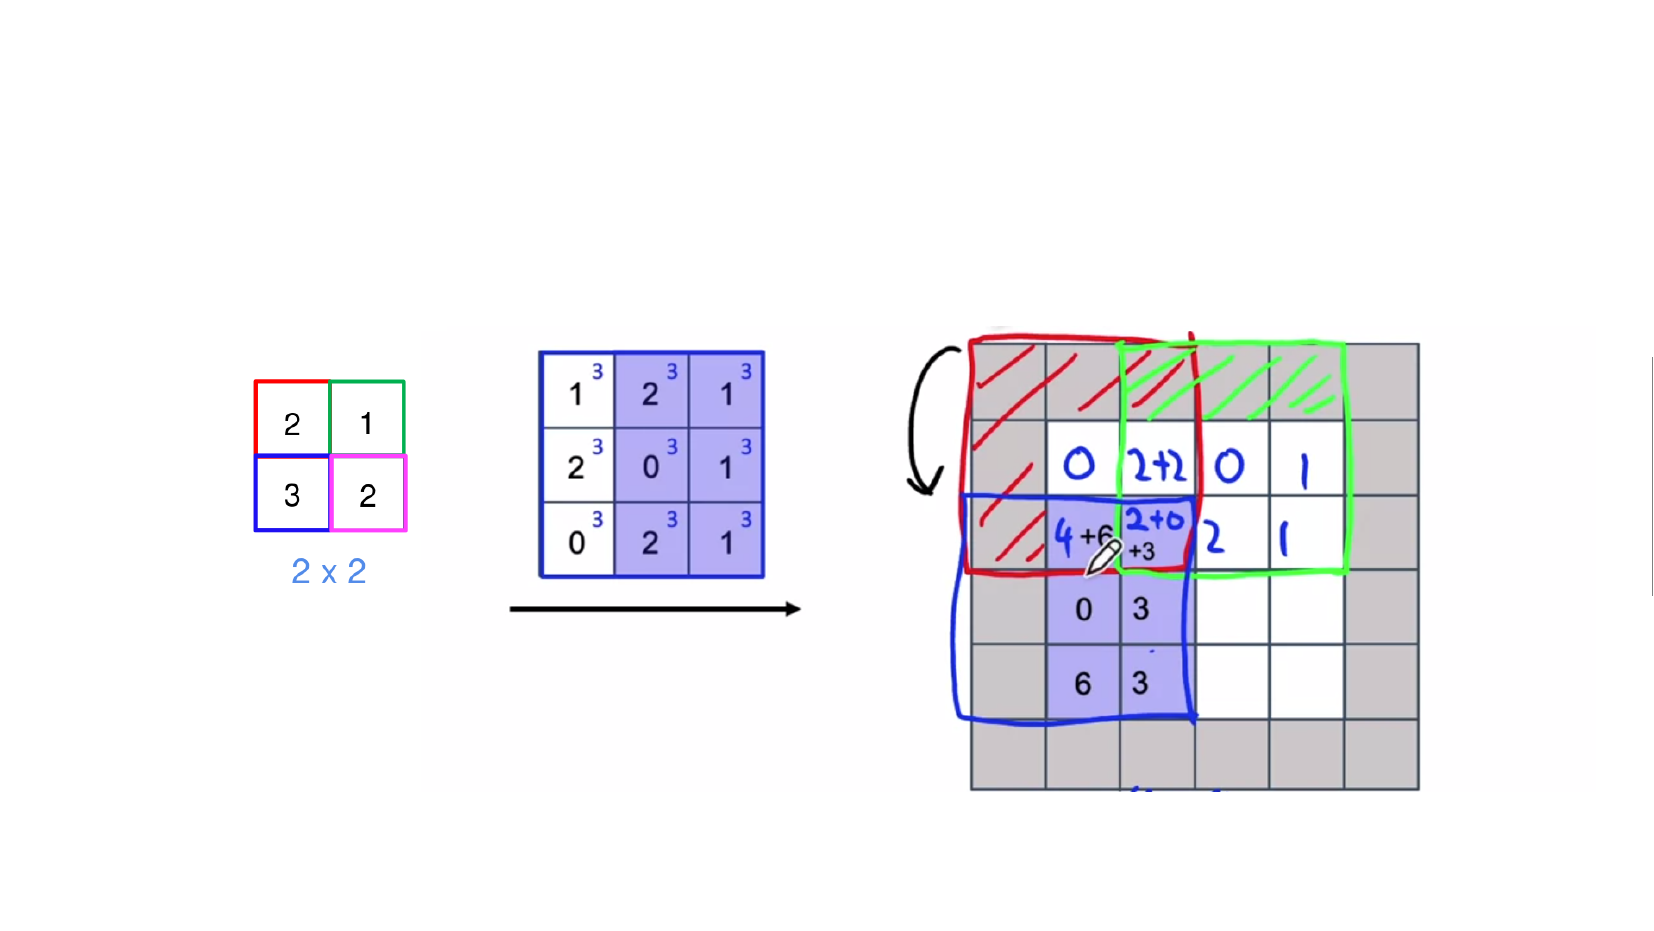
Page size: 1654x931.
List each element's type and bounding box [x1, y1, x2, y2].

picture [0, 326, 1653, 802]
